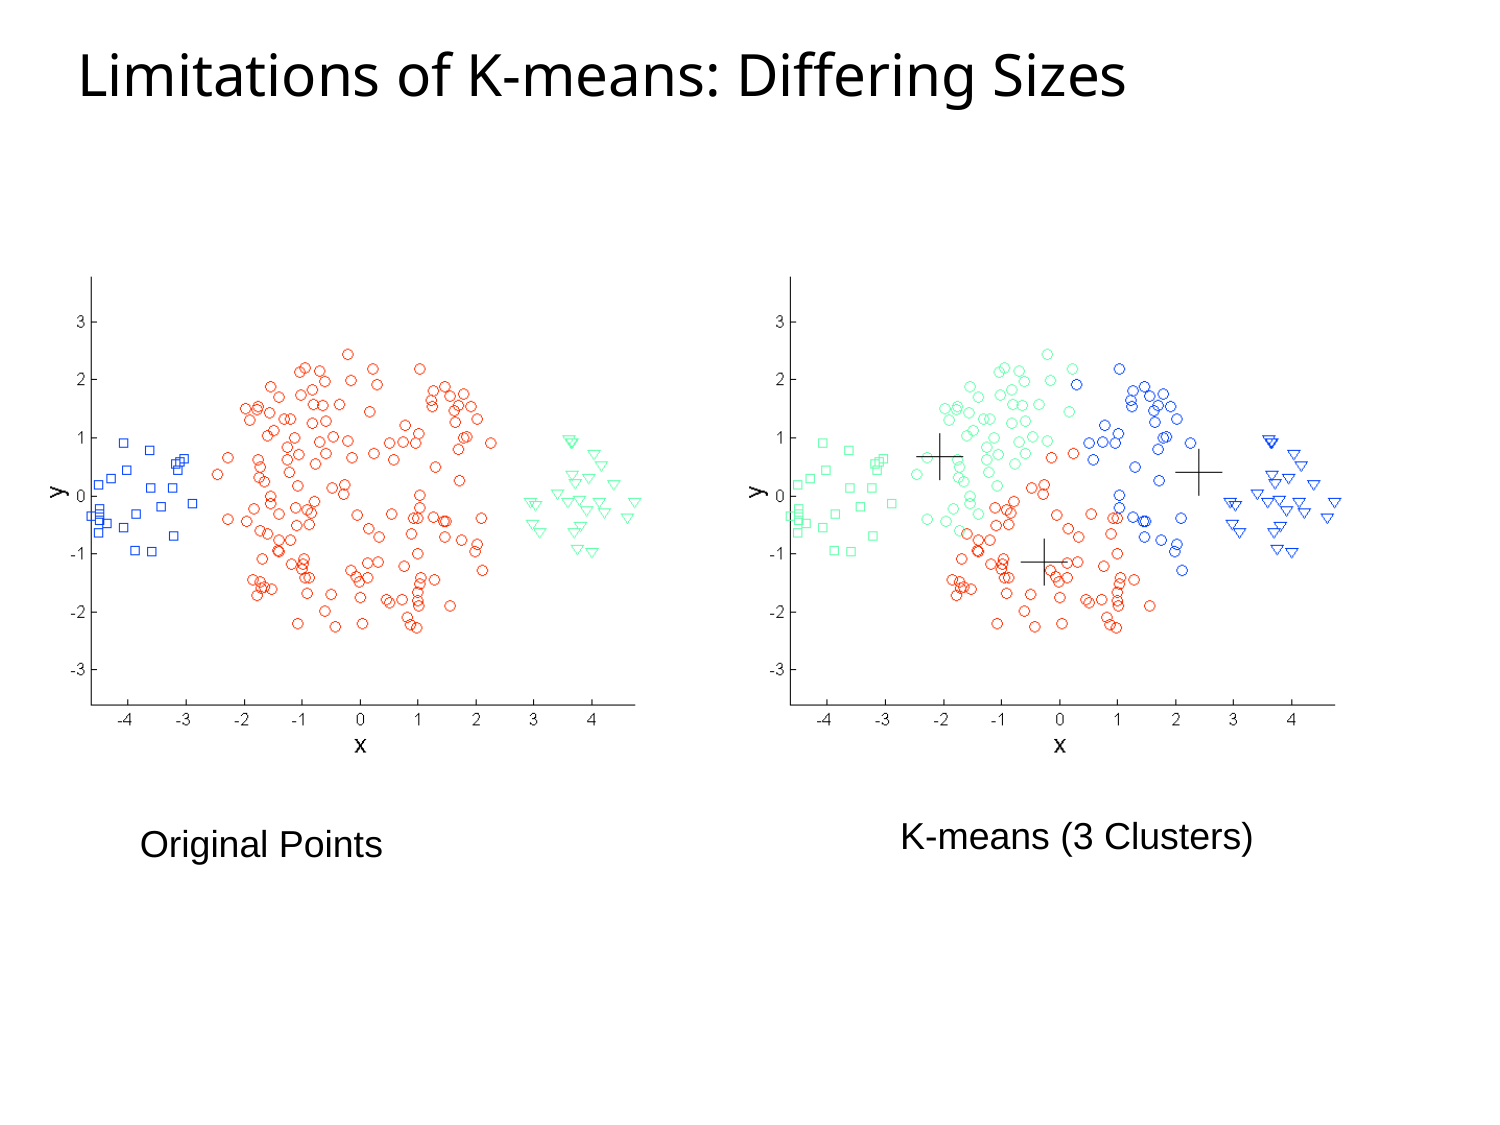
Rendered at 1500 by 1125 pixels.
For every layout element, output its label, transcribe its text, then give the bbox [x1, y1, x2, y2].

picture [0, 237, 1401, 763]
text_box Limitations of K-means: Differing Sizes [62, 24, 1421, 116]
text_box K-means (3 Clusters) [885, 804, 1269, 865]
text_box Original Points [124, 812, 463, 873]
